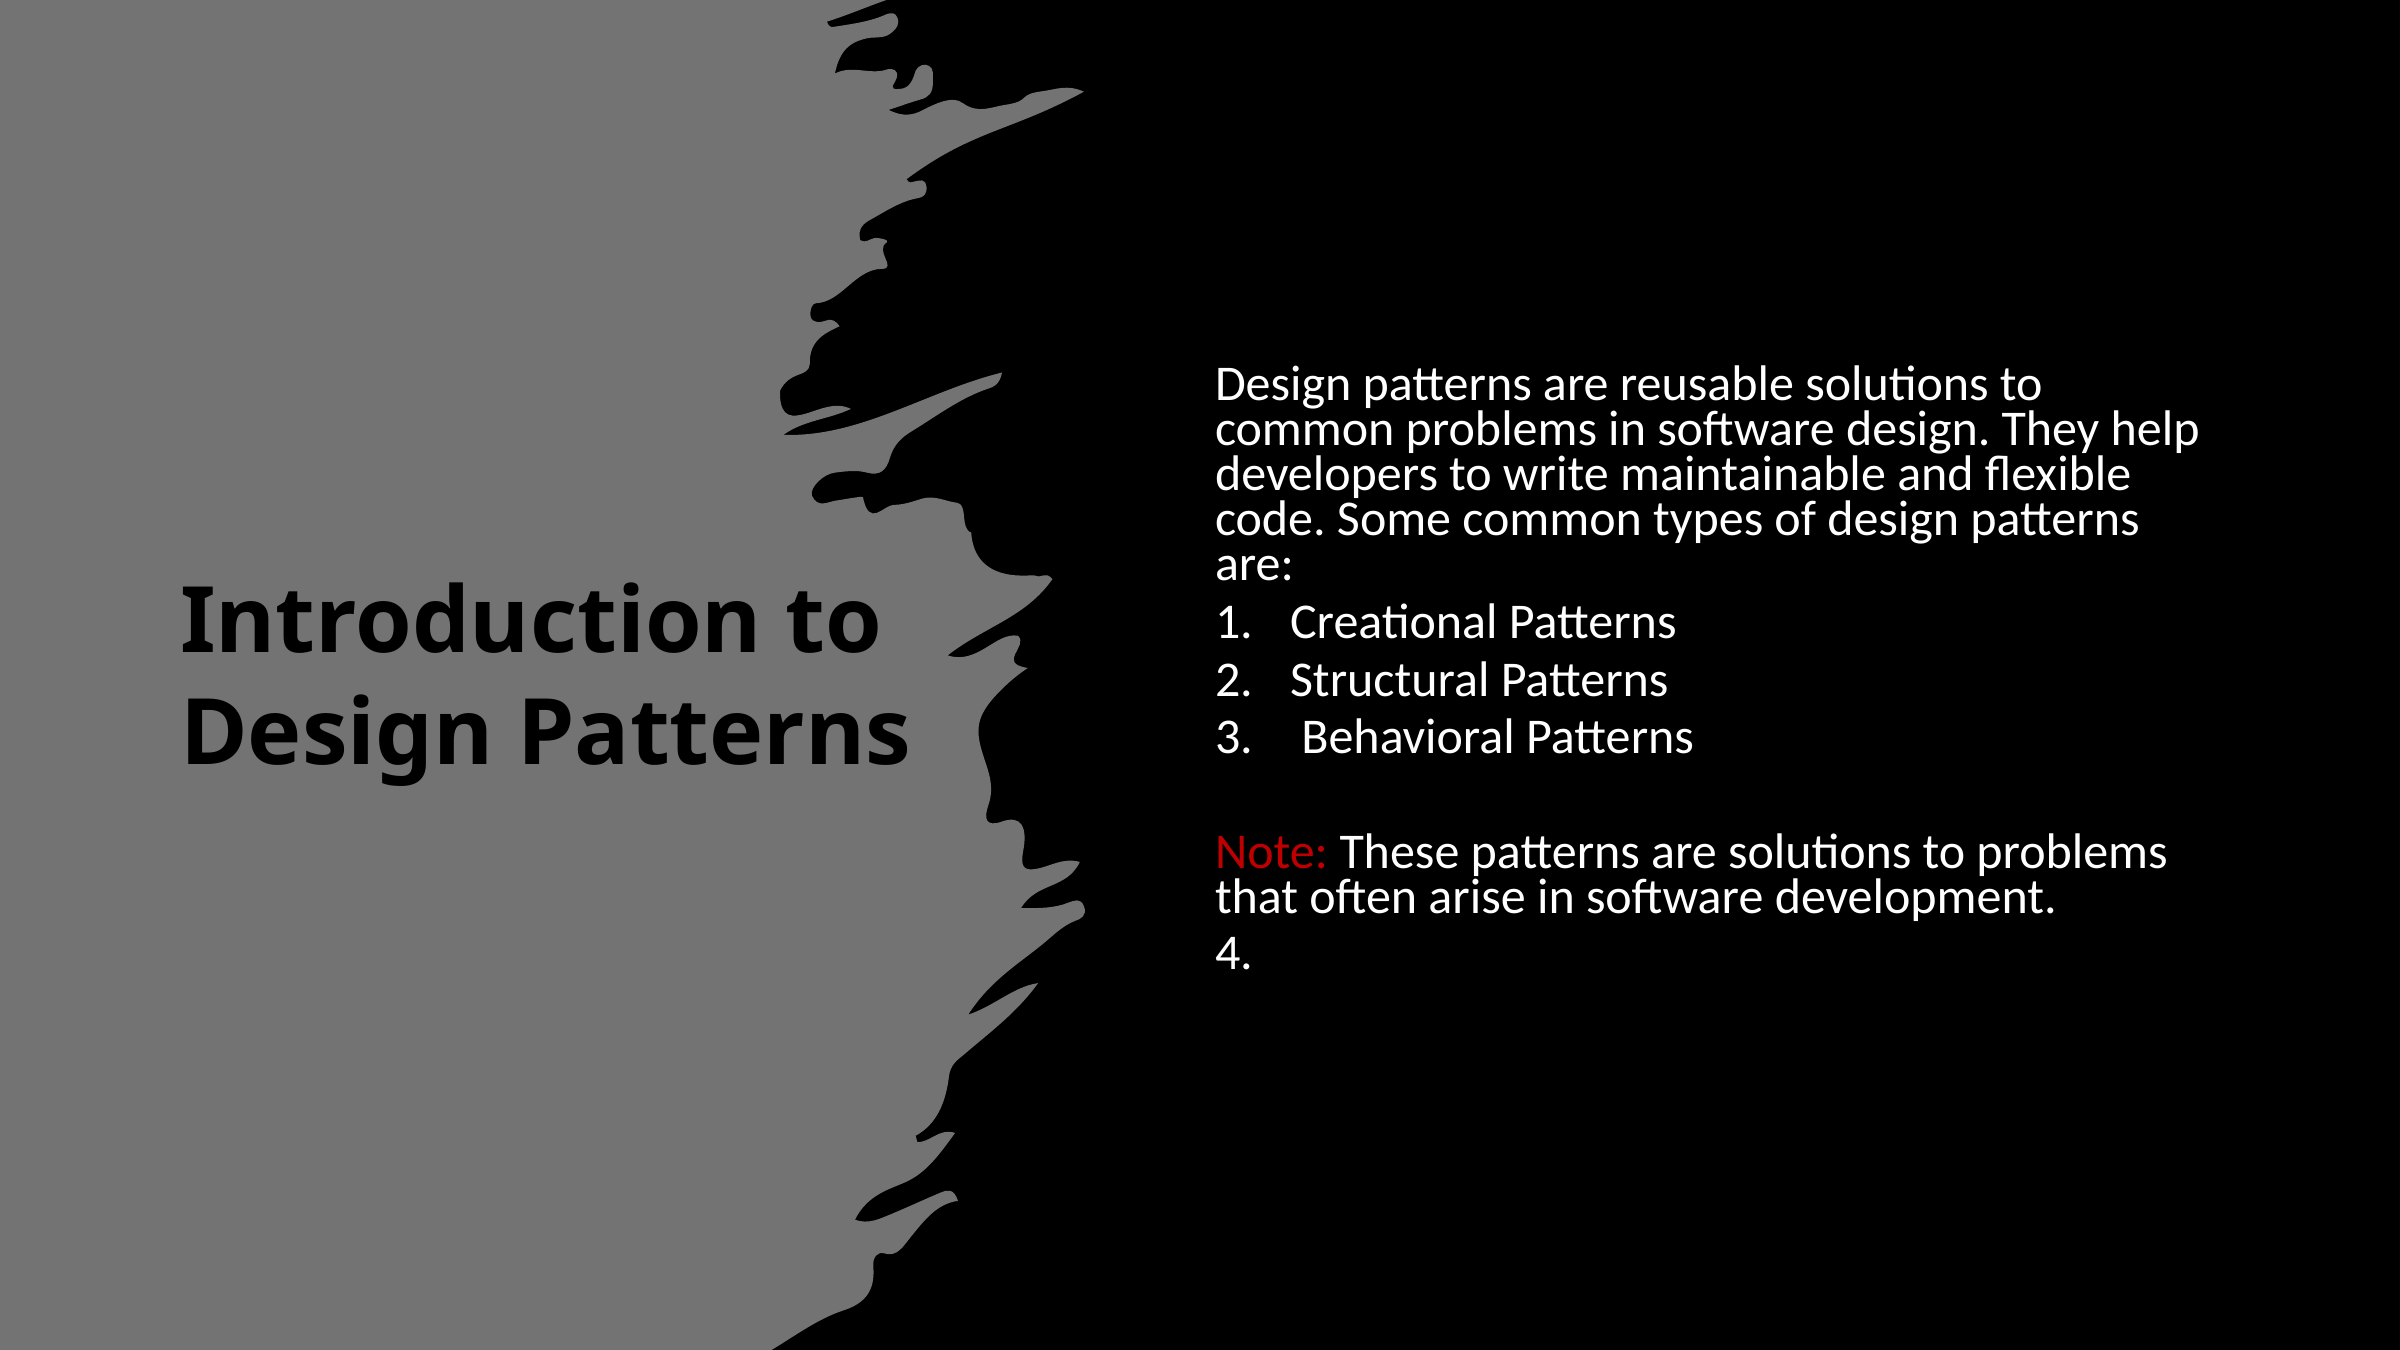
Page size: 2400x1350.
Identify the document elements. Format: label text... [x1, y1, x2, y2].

text_box Design patterns are reusable solutions to common problems in software design. They help developers to write maintainable and flexible code. Some common types of design patterns are: Creational Patterns Structural Patterns Behavioral Patterns Note: These patterns are solutions to problems that often arise in software development. [1200, 140, 2236, 1210]
text_box [0, 0, 2399, 1350]
text_box Introduction to Design Patterns [165, 140, 961, 1210]
